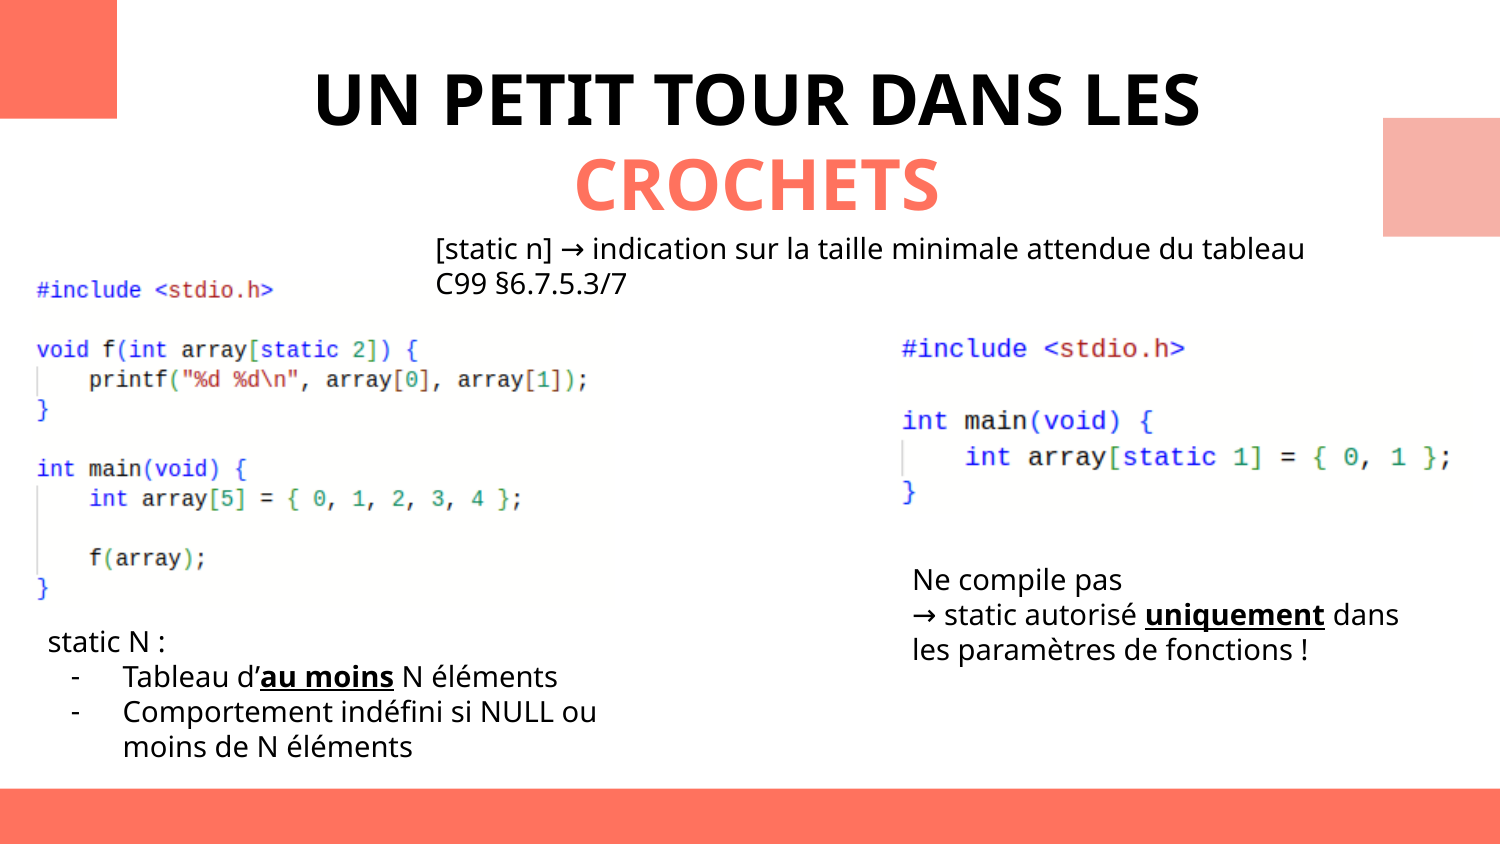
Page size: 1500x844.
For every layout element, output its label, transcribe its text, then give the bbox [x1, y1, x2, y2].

picture [897, 329, 1473, 515]
picture [32, 279, 615, 608]
title UN PETIT TOUR DANS LES CROCHETS [105, 102, 1410, 177]
text_box static N : Tableau d’au moins N éléments Comportement indéfini si NULL ou moins de N éléments [32, 608, 695, 775]
text_box [static n] → indication sur la taille minimale attendue du tableau C99 §6.7.5.3/7 [420, 215, 1403, 306]
text_box Ne compile pas → static autorisé uniquement dans les paramètres de fonctions ! [897, 546, 1450, 680]
